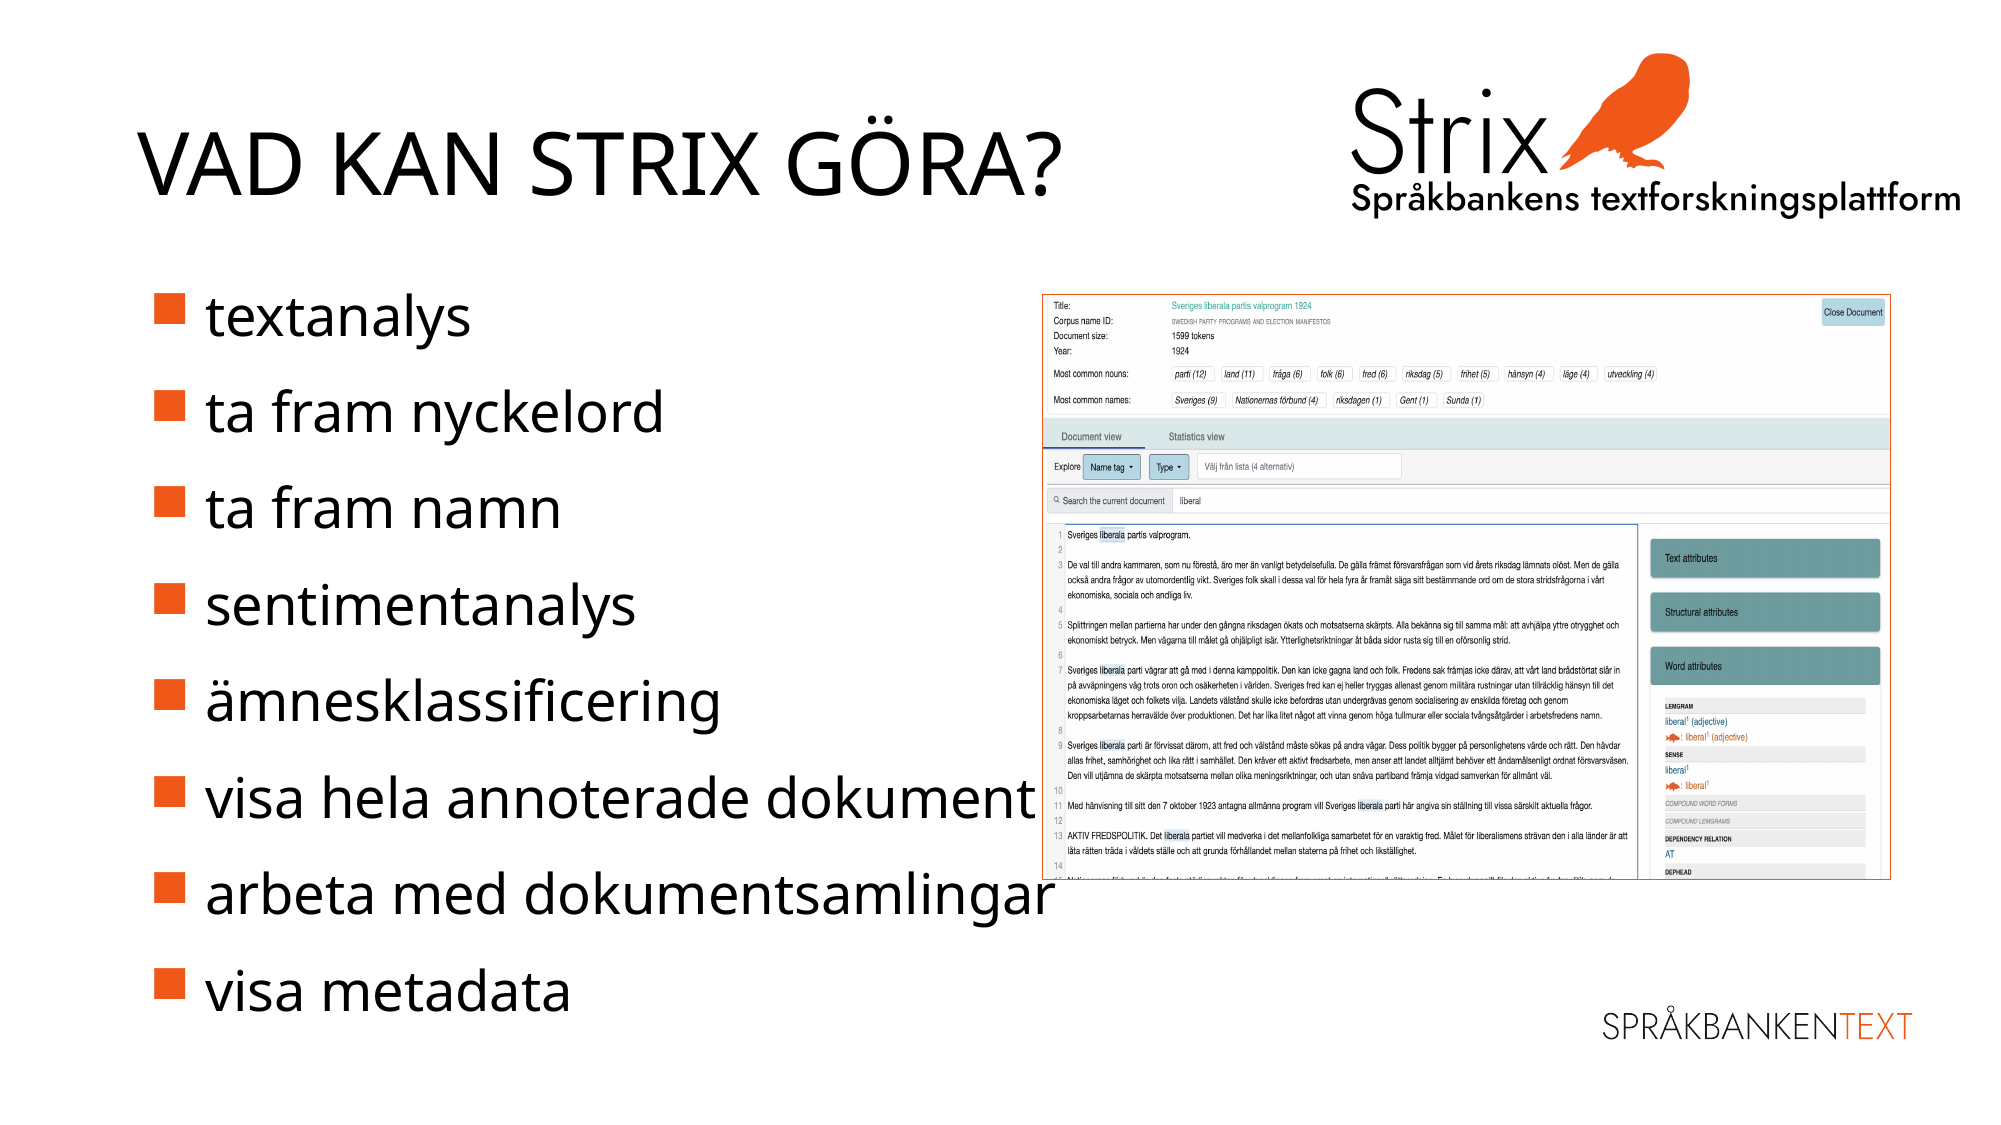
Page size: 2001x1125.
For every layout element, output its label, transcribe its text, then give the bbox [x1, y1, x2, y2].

picture [1600, 998, 1959, 1125]
picture [1043, 295, 1890, 879]
picture [1336, 41, 1979, 235]
title Vad kan Strix göra? [137, 98, 1336, 225]
list textanalys ta fram nyckelord ta fram namn sentimentanalys ämnesklassificering visa hela annoterade dokument arbeta med dokumentsamlingar visa metadata [137, 281, 1861, 1034]
